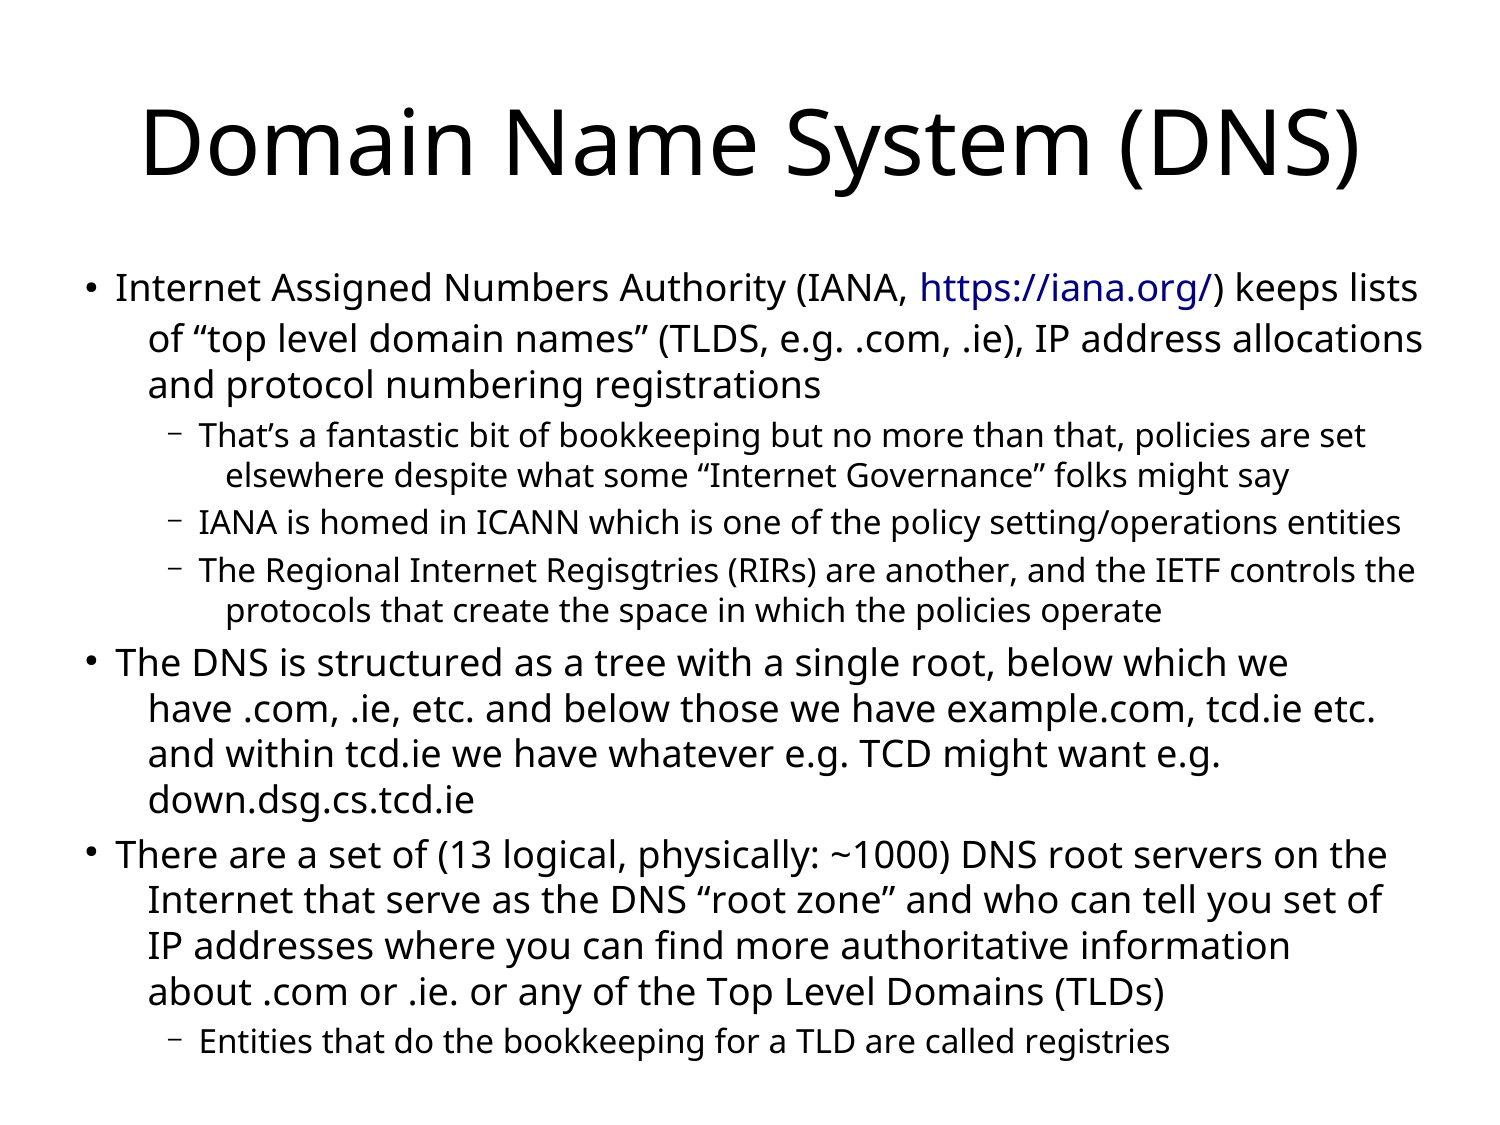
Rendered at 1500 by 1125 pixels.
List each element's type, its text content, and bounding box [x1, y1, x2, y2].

title Domain Name System (DNS) [75, 44, 1425, 233]
list Internet Assigned Numbers Authority (IANA, https://iana.org/) keeps lists of “top level domain names” (TLDS, e.g. .com, .ie), IP address allocations and protocol numbering registrations That’s a fantastic bit of bookkeeping but no more than that, policies are set elsewhere despite what some “Internet Governance” folks might say IANA is homed in ICANN which is one of the policy setting/operations entities The Regional Internet Regisgtries (RIRs) are another, and the IETF controls the protocols that create the space in which the policies operate The DNS is structured as a tree with a single root, below which we have .com, .ie, etc. and below those we have example.com, tcd.ie etc. and within tcd.ie we have whatever e.g. TCD might want e.g. down.dsg.cs.tcd.ie There are a set of (13 logical, physically: ~1000) DNS root servers on the Internet that serve as the DNS “root zone” and who can tell you set of IP addresses where you can find more authoritative information about .com or .ie. or any of the Top Level Domains (TLDs) Entities that do the bookkeeping for a TLD are called registries [75, 263, 1429, 1073]
